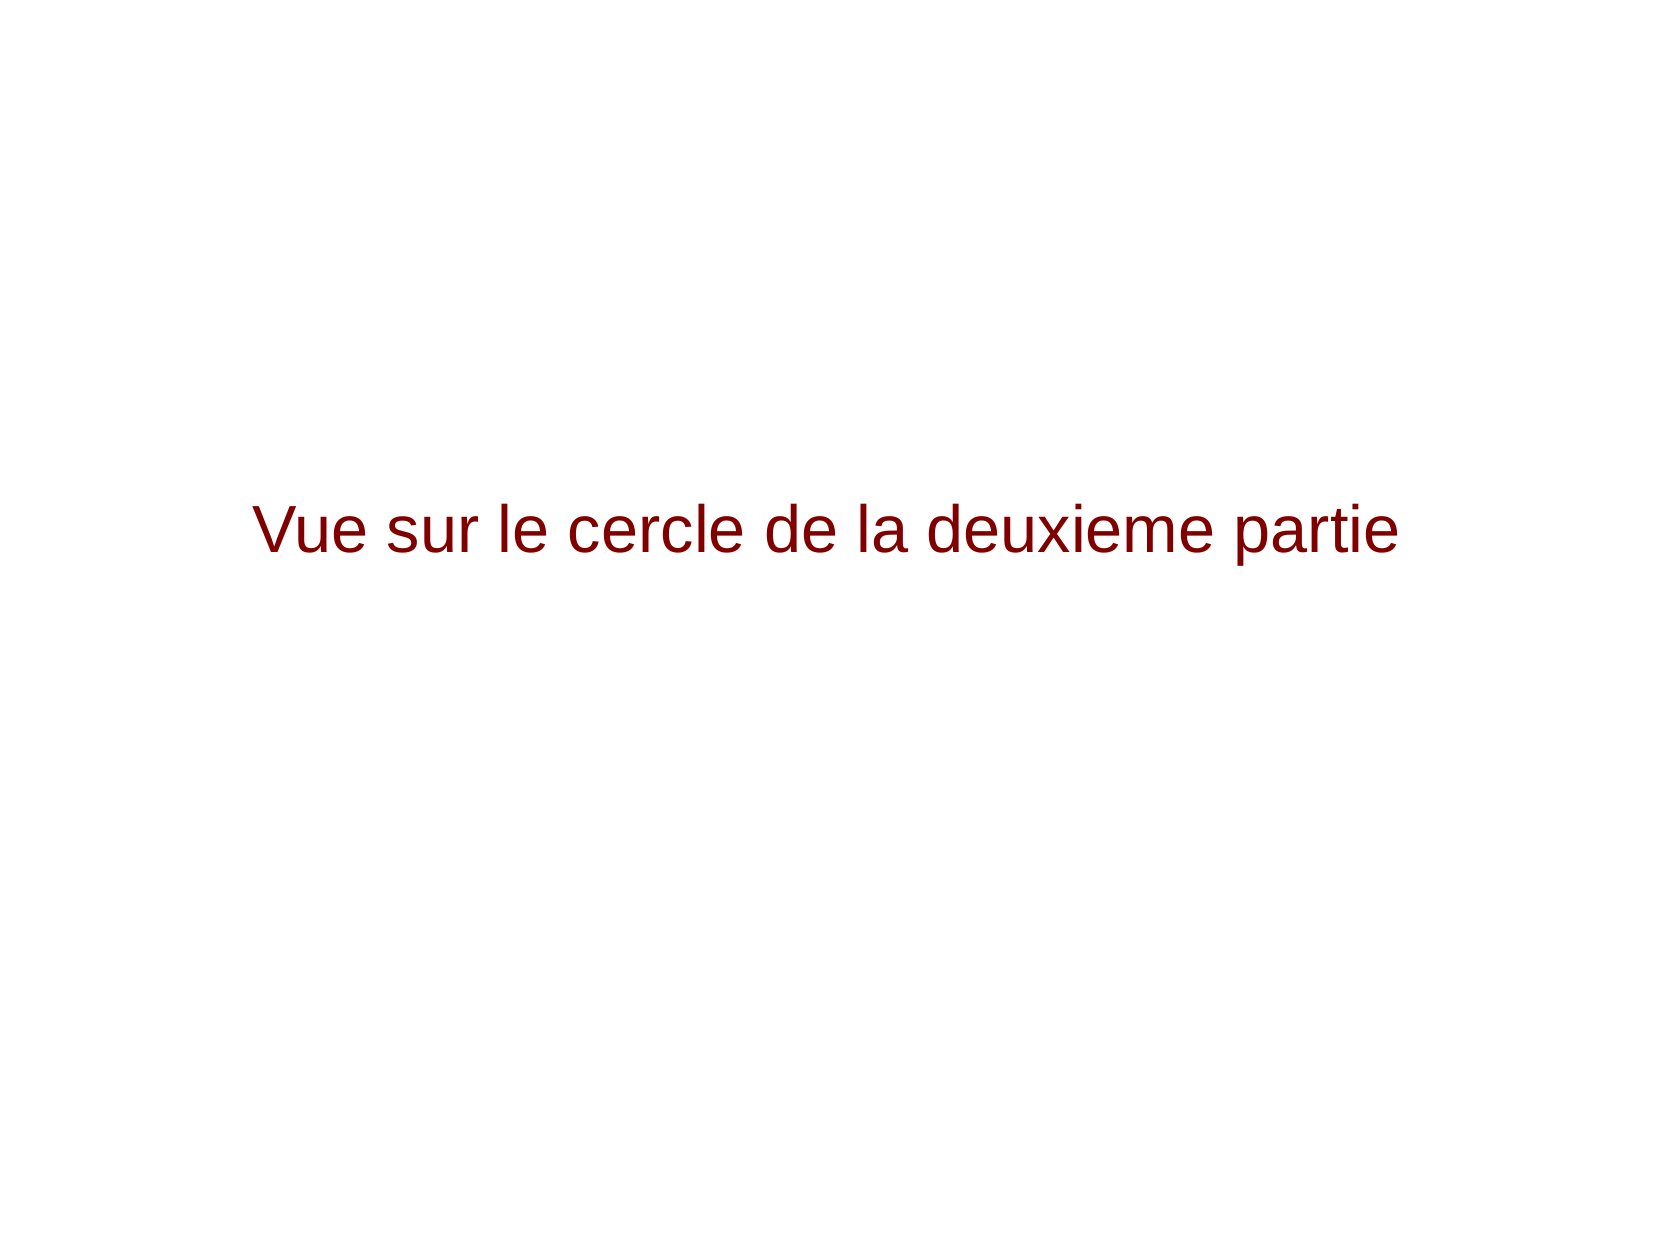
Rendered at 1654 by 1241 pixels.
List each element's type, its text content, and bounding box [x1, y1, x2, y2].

subtitle Vue sur le cercle de la deuxieme partie [82, 49, 1571, 1010]
